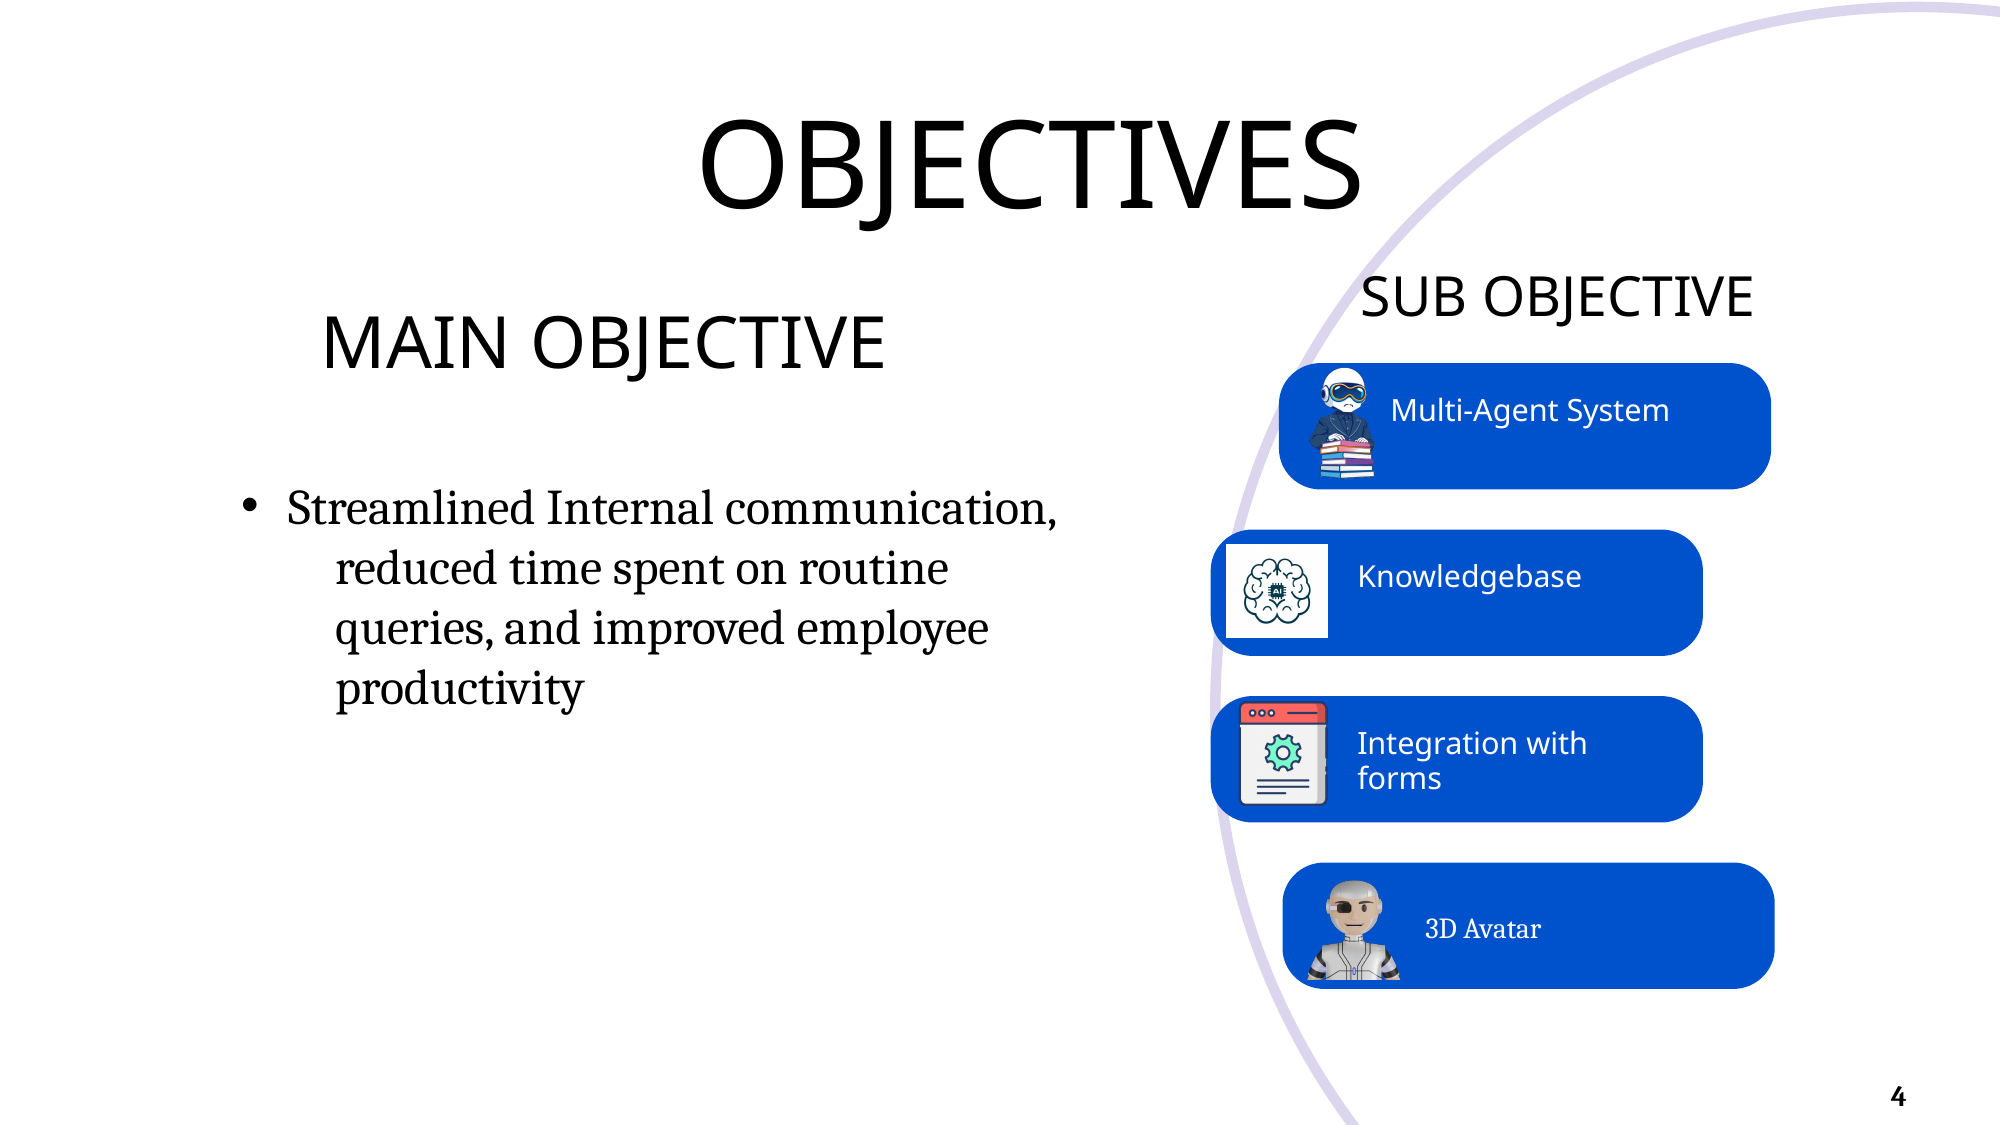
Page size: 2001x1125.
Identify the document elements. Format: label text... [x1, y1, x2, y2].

text_box SUB OBJECTIVE [1339, 249, 1778, 322]
text_box Multi-Agent System [1407, 391, 1747, 428]
text_box OBJECTIVES [635, 53, 1208, 218]
text_box MAIN OBJECTIVE [296, 281, 913, 376]
text_box 3D Avatar [1425, 908, 1787, 943]
picture [1208, 0, 2000, 1125]
text_box Integration with forms [1357, 724, 1671, 761]
text_box Streamlined Internal communication, reduced time spent on routine queries, and improved employee productivity [226, 467, 1111, 725]
text_box Knowledgebase [1357, 557, 1694, 594]
